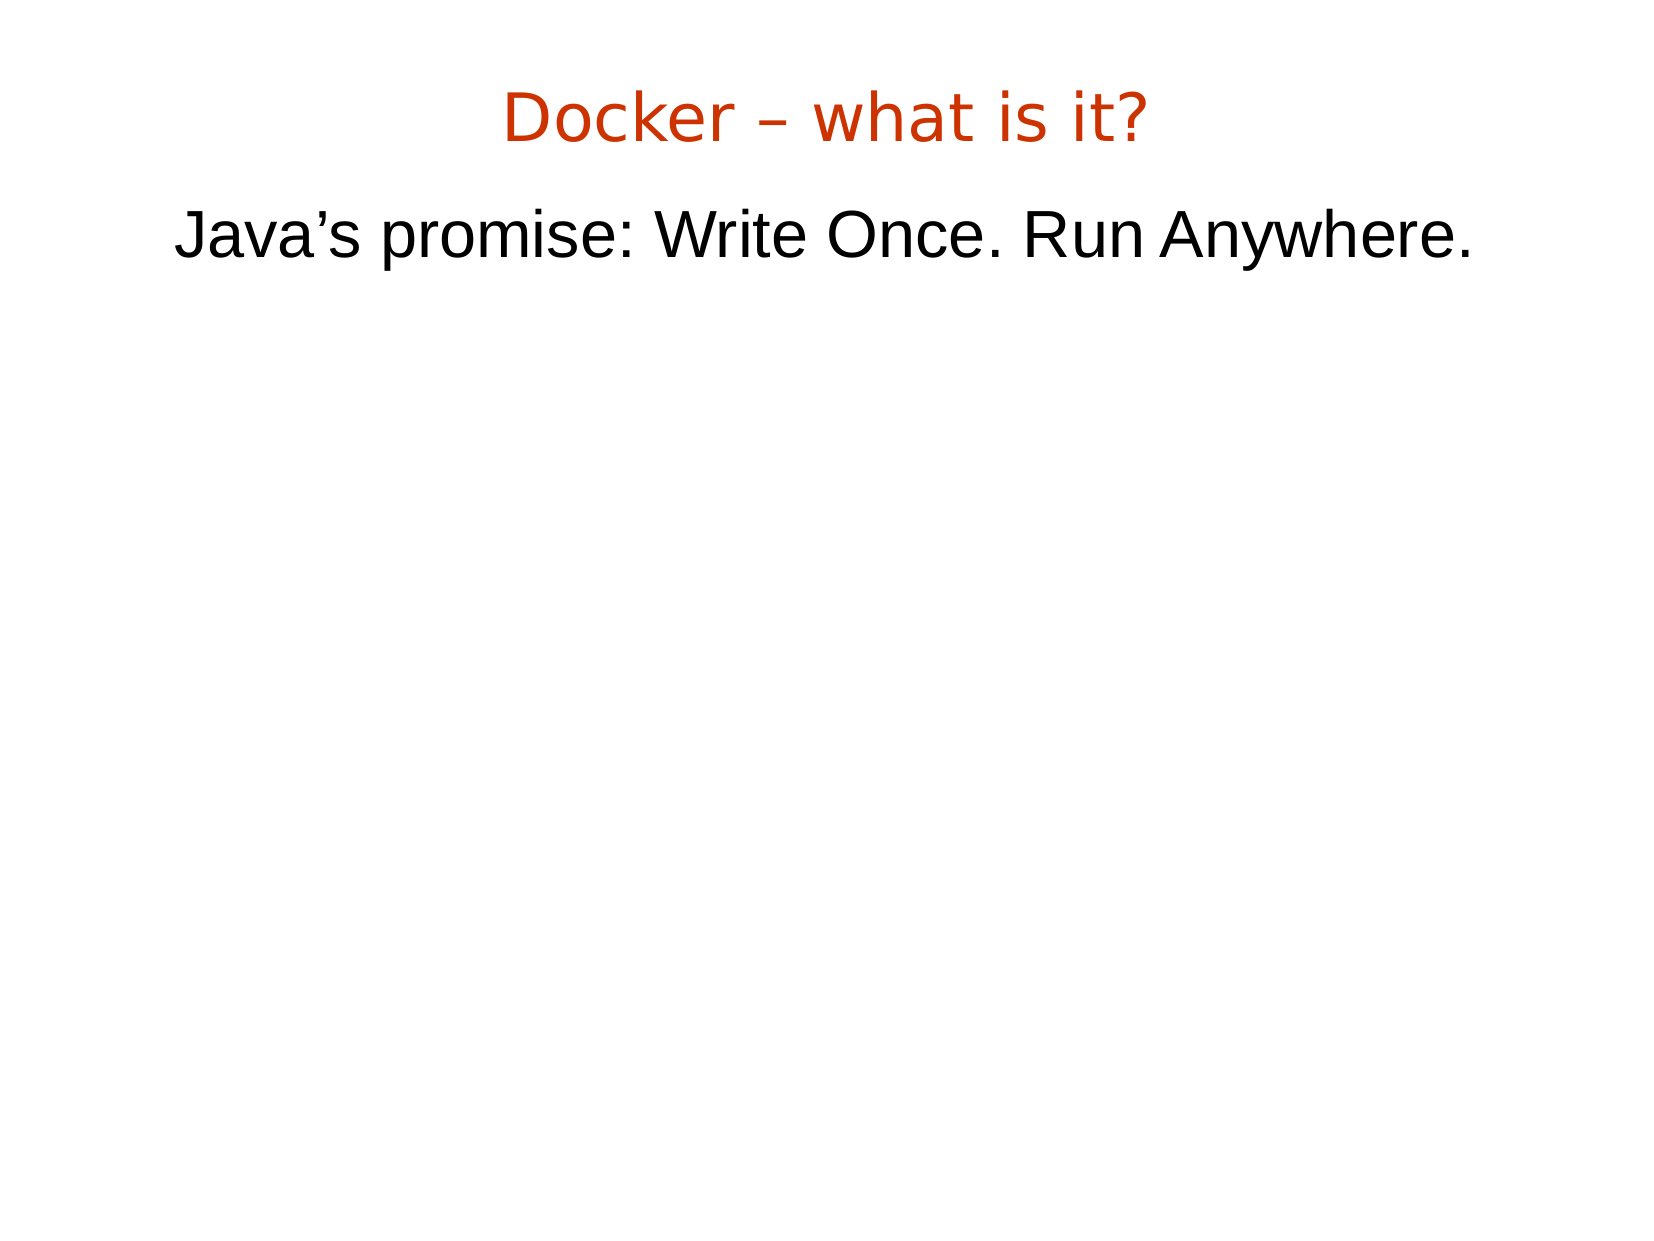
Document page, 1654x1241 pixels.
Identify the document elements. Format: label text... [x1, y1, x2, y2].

text_box Java’s promise: Write Once. Run Anywhere. [159, 189, 1495, 286]
text_box Docker – what is it? [487, 72, 1167, 166]
